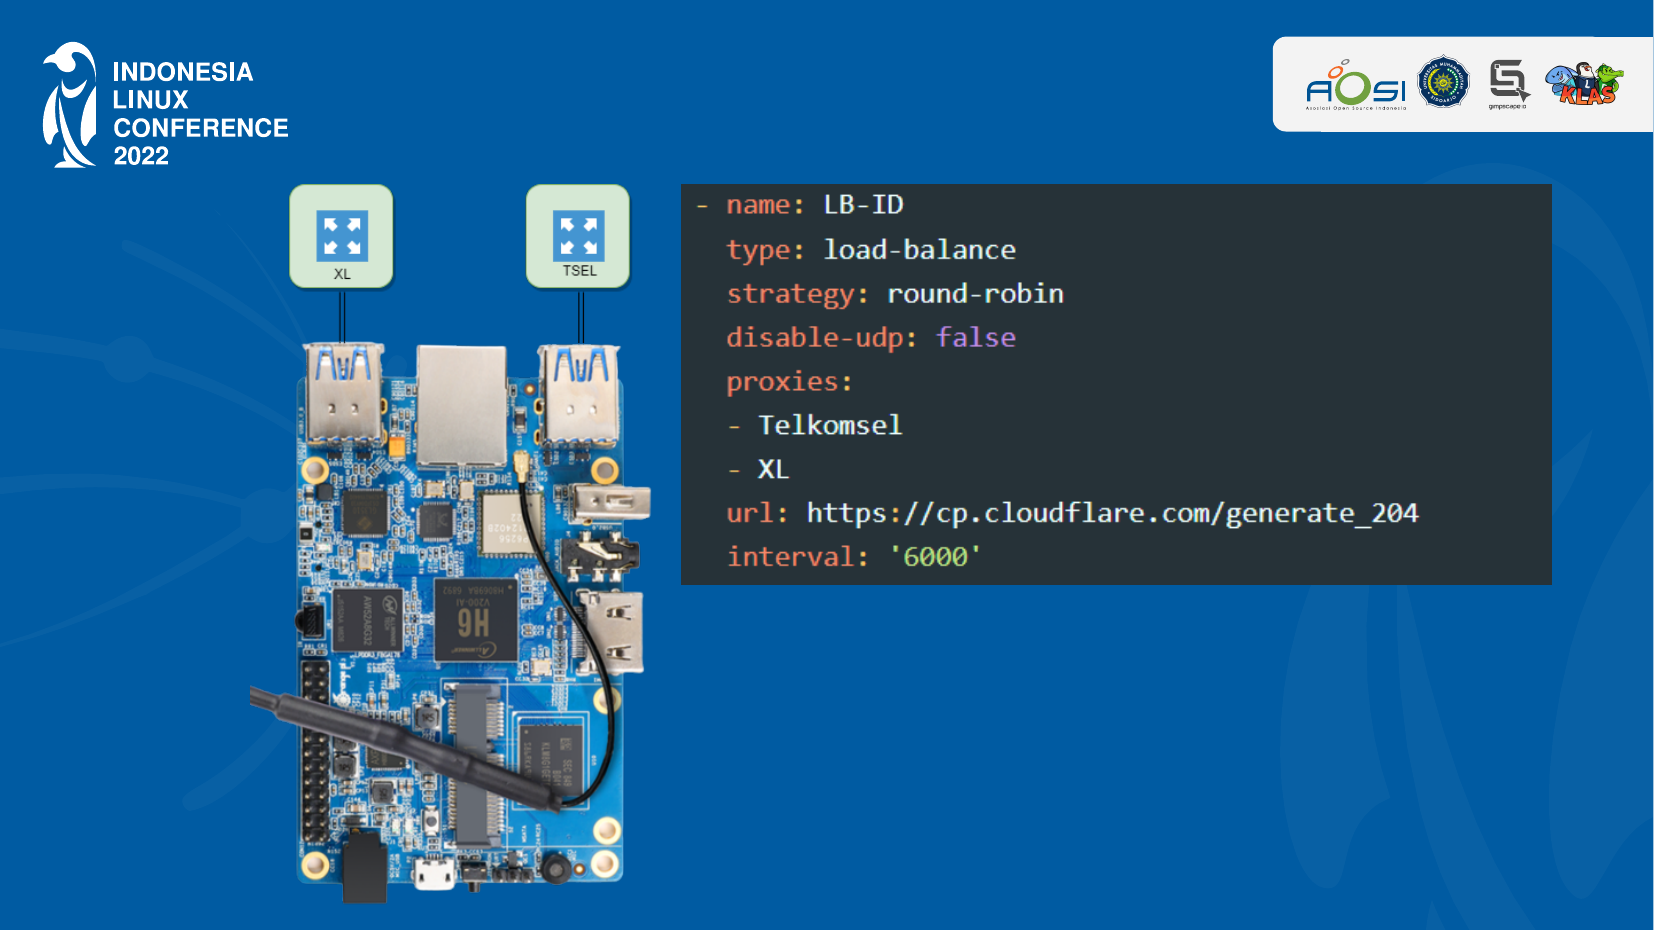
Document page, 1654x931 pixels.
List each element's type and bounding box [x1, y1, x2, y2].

picture [1416, 54, 1471, 108]
picture [1545, 62, 1624, 105]
picture [681, 184, 1552, 586]
picture [250, 184, 661, 915]
